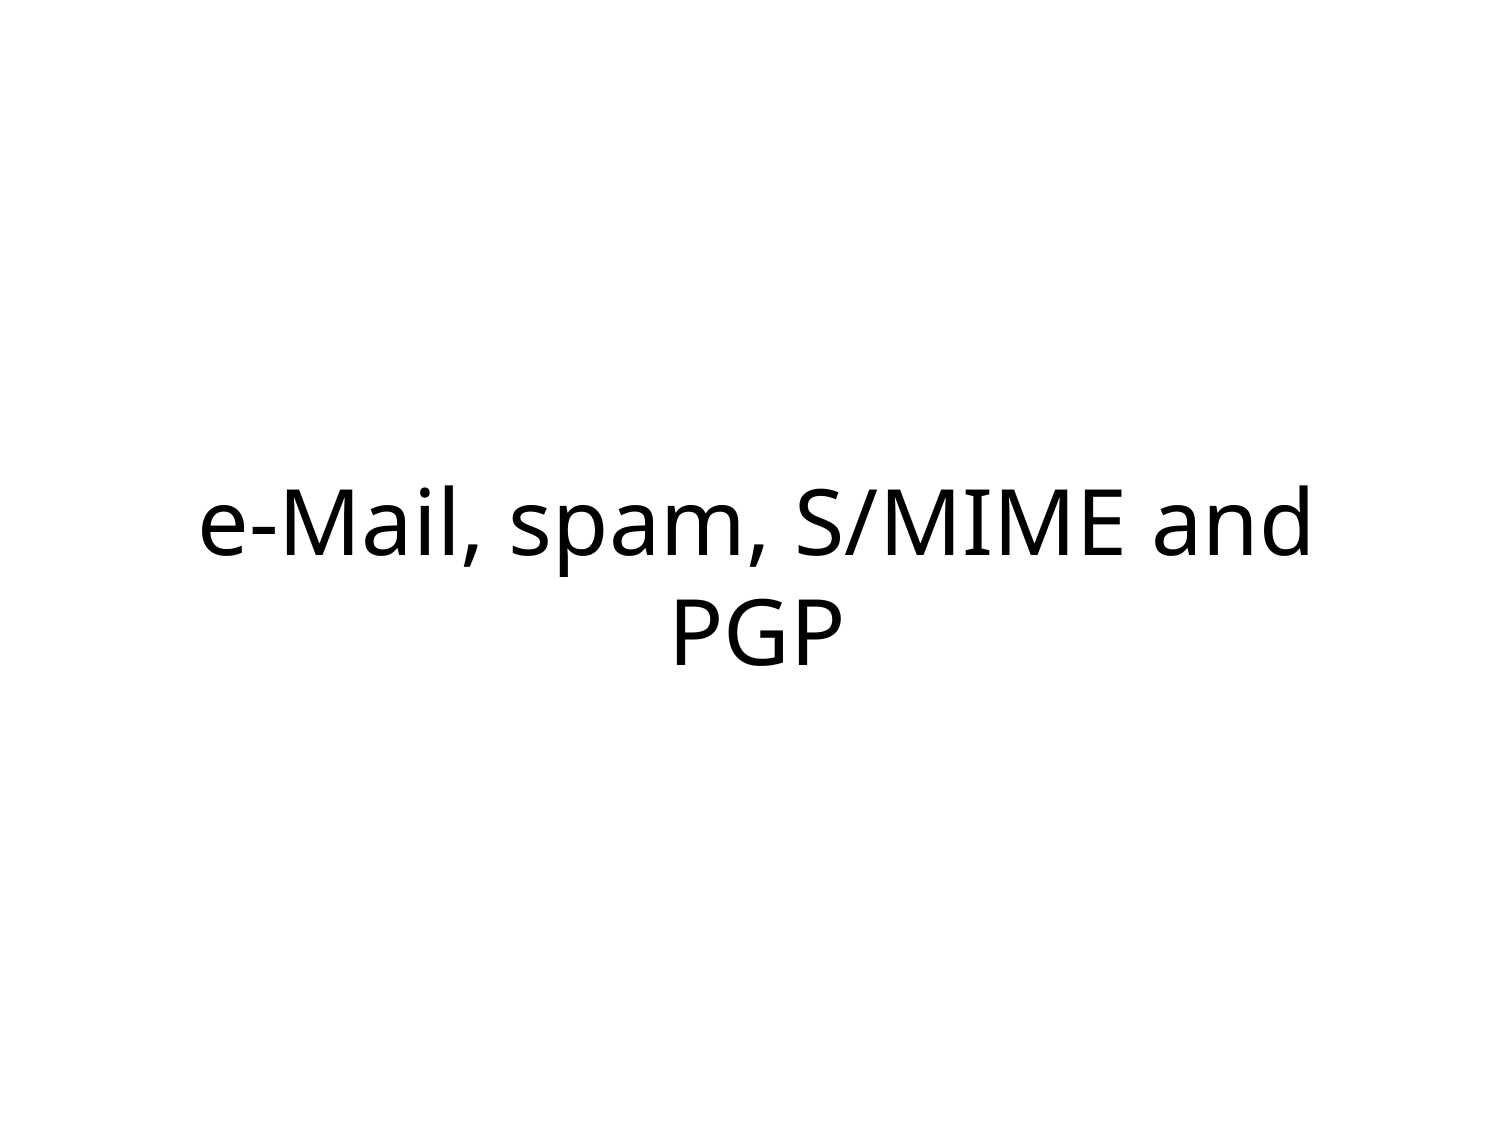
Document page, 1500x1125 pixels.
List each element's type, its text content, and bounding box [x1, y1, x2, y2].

title e-Mail, spam, S/MIME and PGP [124, 484, 1391, 663]
